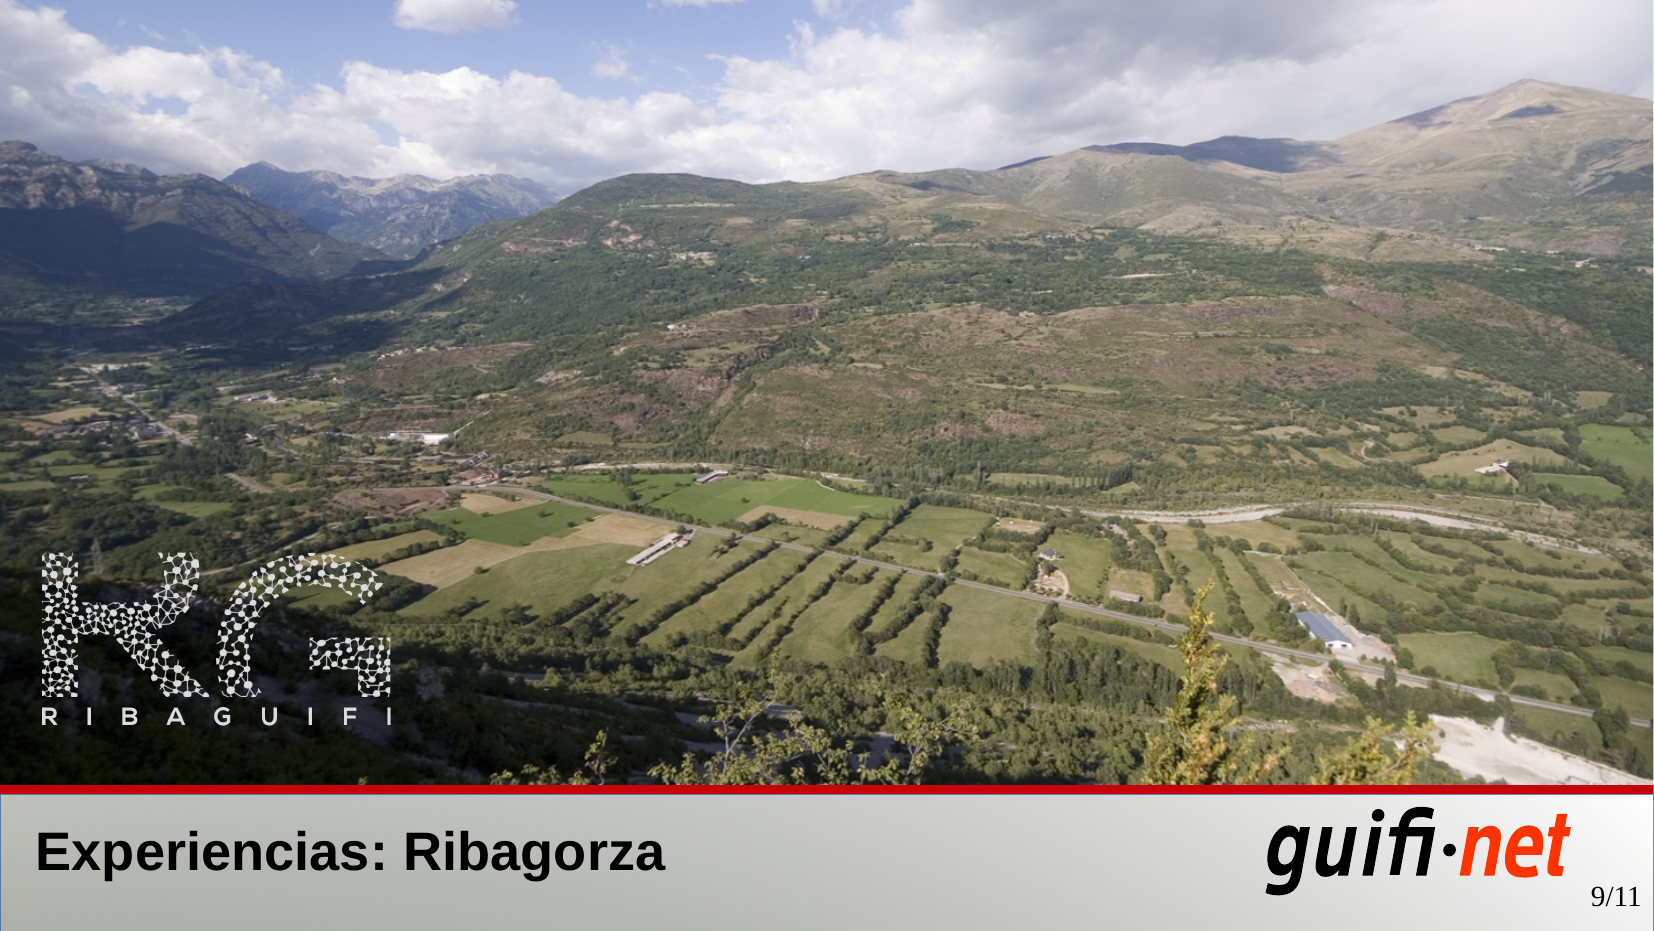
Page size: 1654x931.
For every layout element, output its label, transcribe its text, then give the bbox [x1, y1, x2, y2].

title Experiencias: Ribagorza [35, 804, 1182, 898]
picture [0, 0, 1654, 785]
